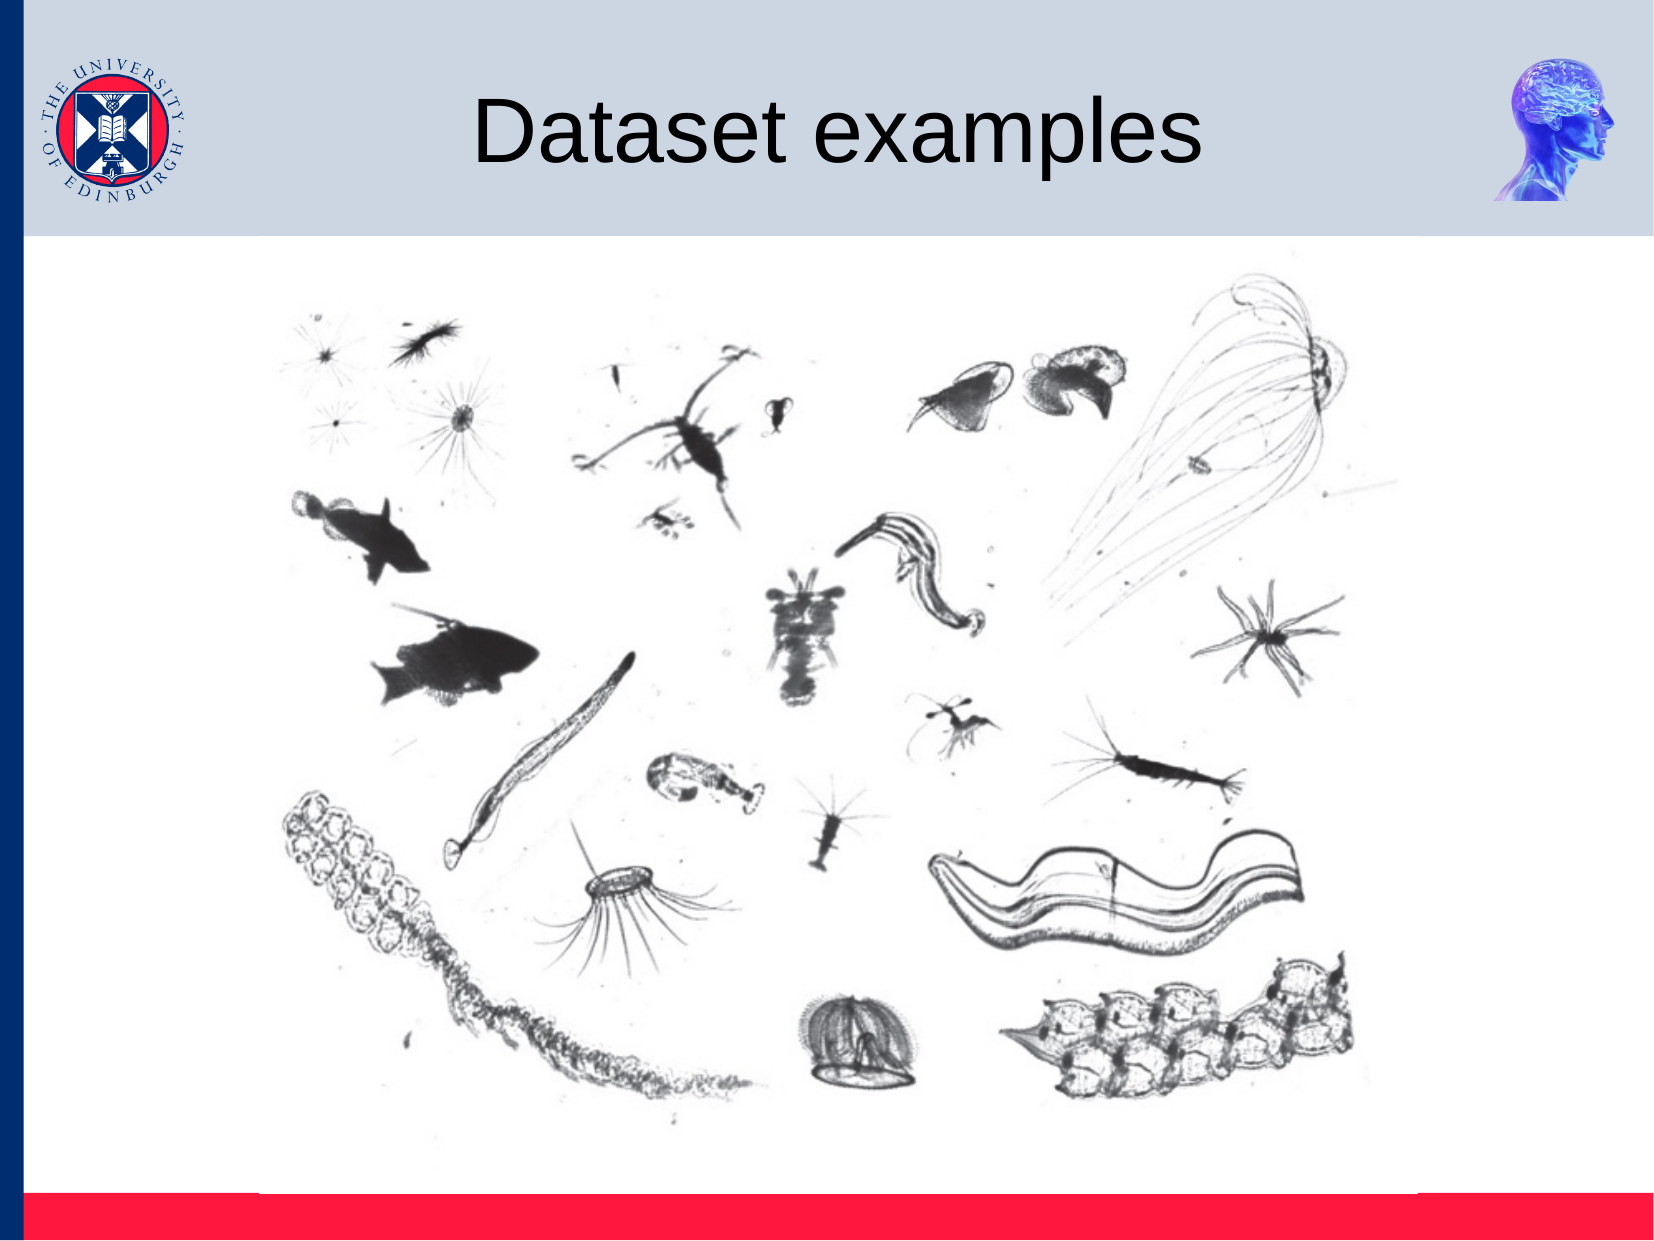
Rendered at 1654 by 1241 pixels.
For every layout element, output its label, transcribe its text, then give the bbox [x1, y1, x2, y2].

picture [1494, 58, 1615, 201]
picture [38, 56, 183, 205]
picture [259, 236, 1418, 1194]
title Dataset examples [183, 49, 1494, 213]
